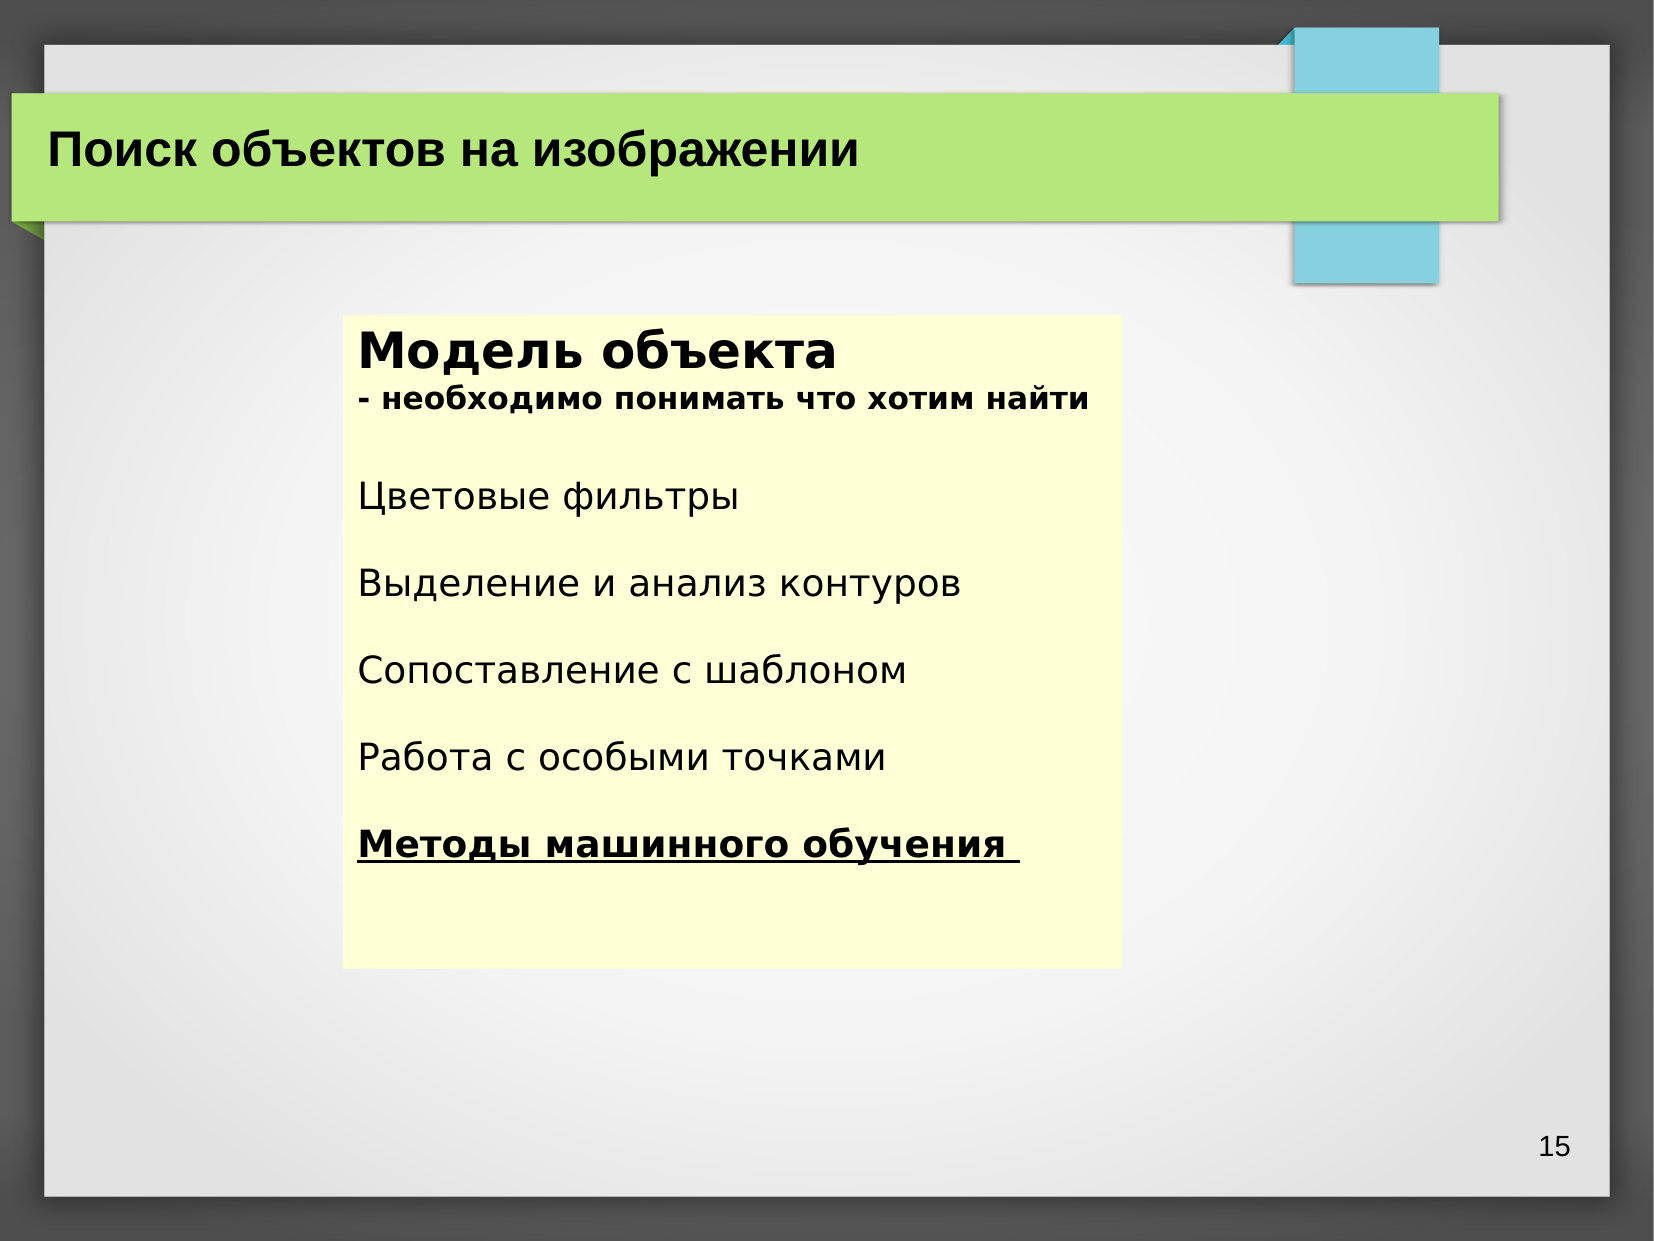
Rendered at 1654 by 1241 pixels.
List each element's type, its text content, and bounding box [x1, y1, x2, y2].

picture [0, 0, 1654, 1241]
text_box Модель объекта - необходимо понимать что хотим найти Цветовые фильтры Выделение и анализ контуров Сопоставление с шаблоном Работа с особыми точками Методы машинного обучения [342, 314, 1123, 969]
title Поиск объектов на изображении [47, 120, 1004, 177]
